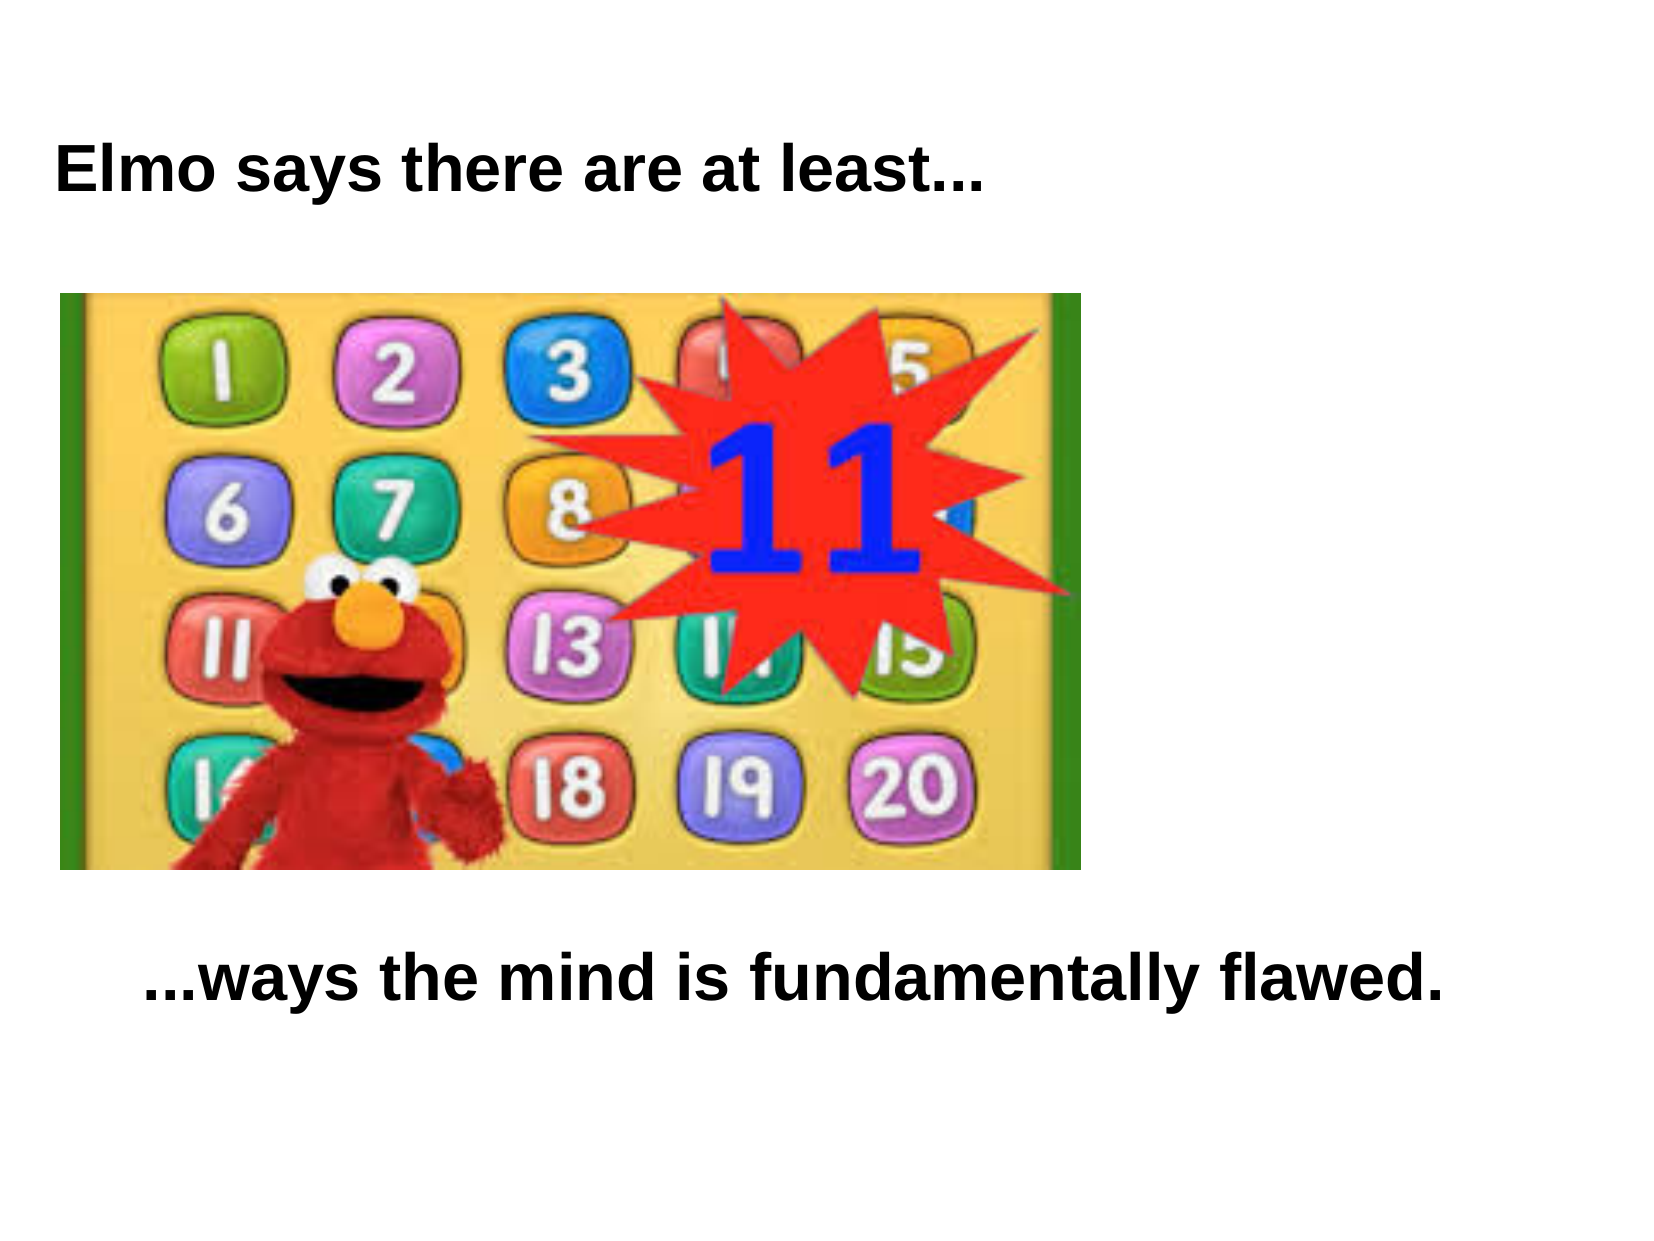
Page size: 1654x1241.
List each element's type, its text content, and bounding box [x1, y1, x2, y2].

picture [60, 657, 1081, 871]
list Elmo says there are at least... [0, 131, 1472, 657]
list ...ways the mind is fundamentally flawed. [71, 940, 1561, 1241]
